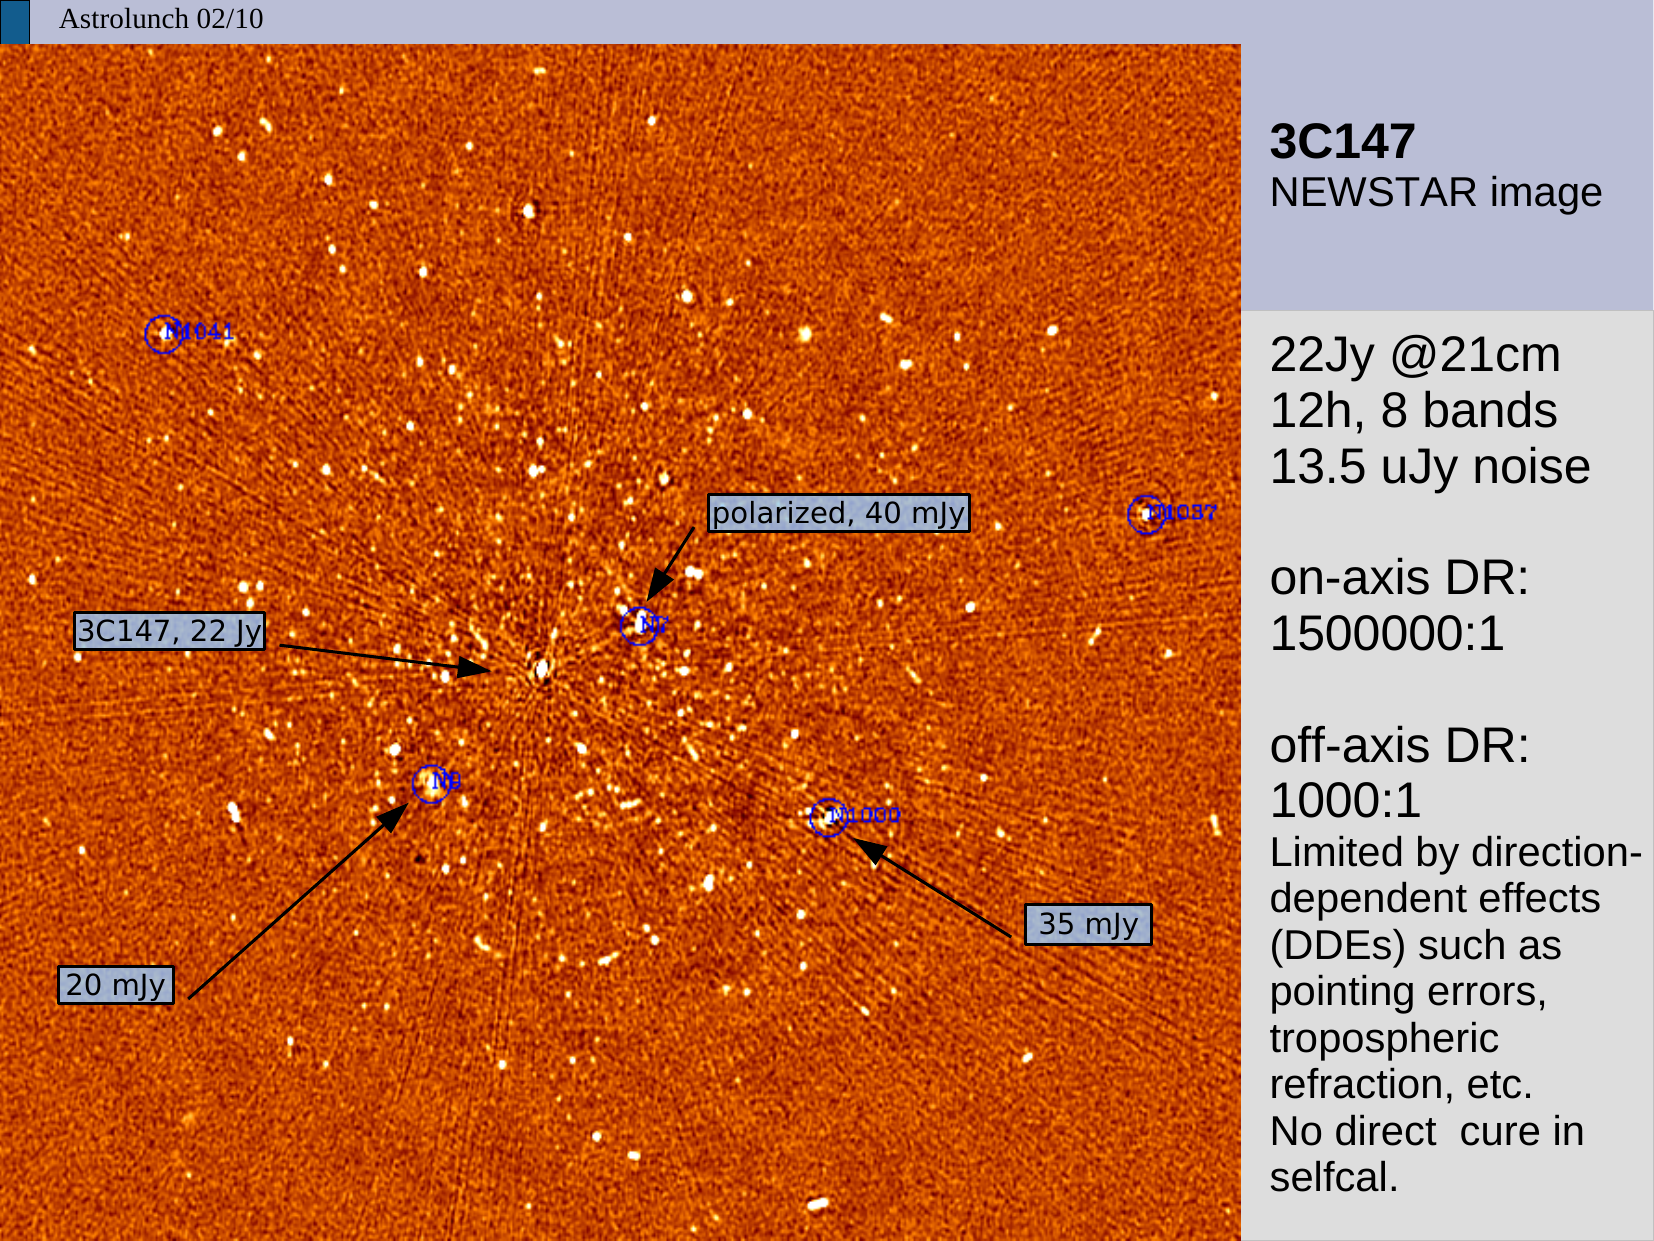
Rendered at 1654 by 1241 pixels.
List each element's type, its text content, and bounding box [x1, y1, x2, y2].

text_box polarized, 40 mJy [709, 495, 969, 532]
text_box 20 mJy [58, 966, 174, 1004]
text_box 35 mJy [1026, 904, 1152, 945]
list 3C147 NEWSTAR image 22Jy @21cm 12h, 8 bands 13.5 uJy noise on-axis DR: 1500000:1 off-axis DR: 1000:1 Limited by direction-dependent effects (DDEs) such as pointing errors, tropospheric refraction, etc. No direct cure in selfcal. [1269, 112, 1645, 1241]
text_box 3C147, 22 Jy [75, 613, 265, 650]
picture [0, 44, 1241, 1241]
